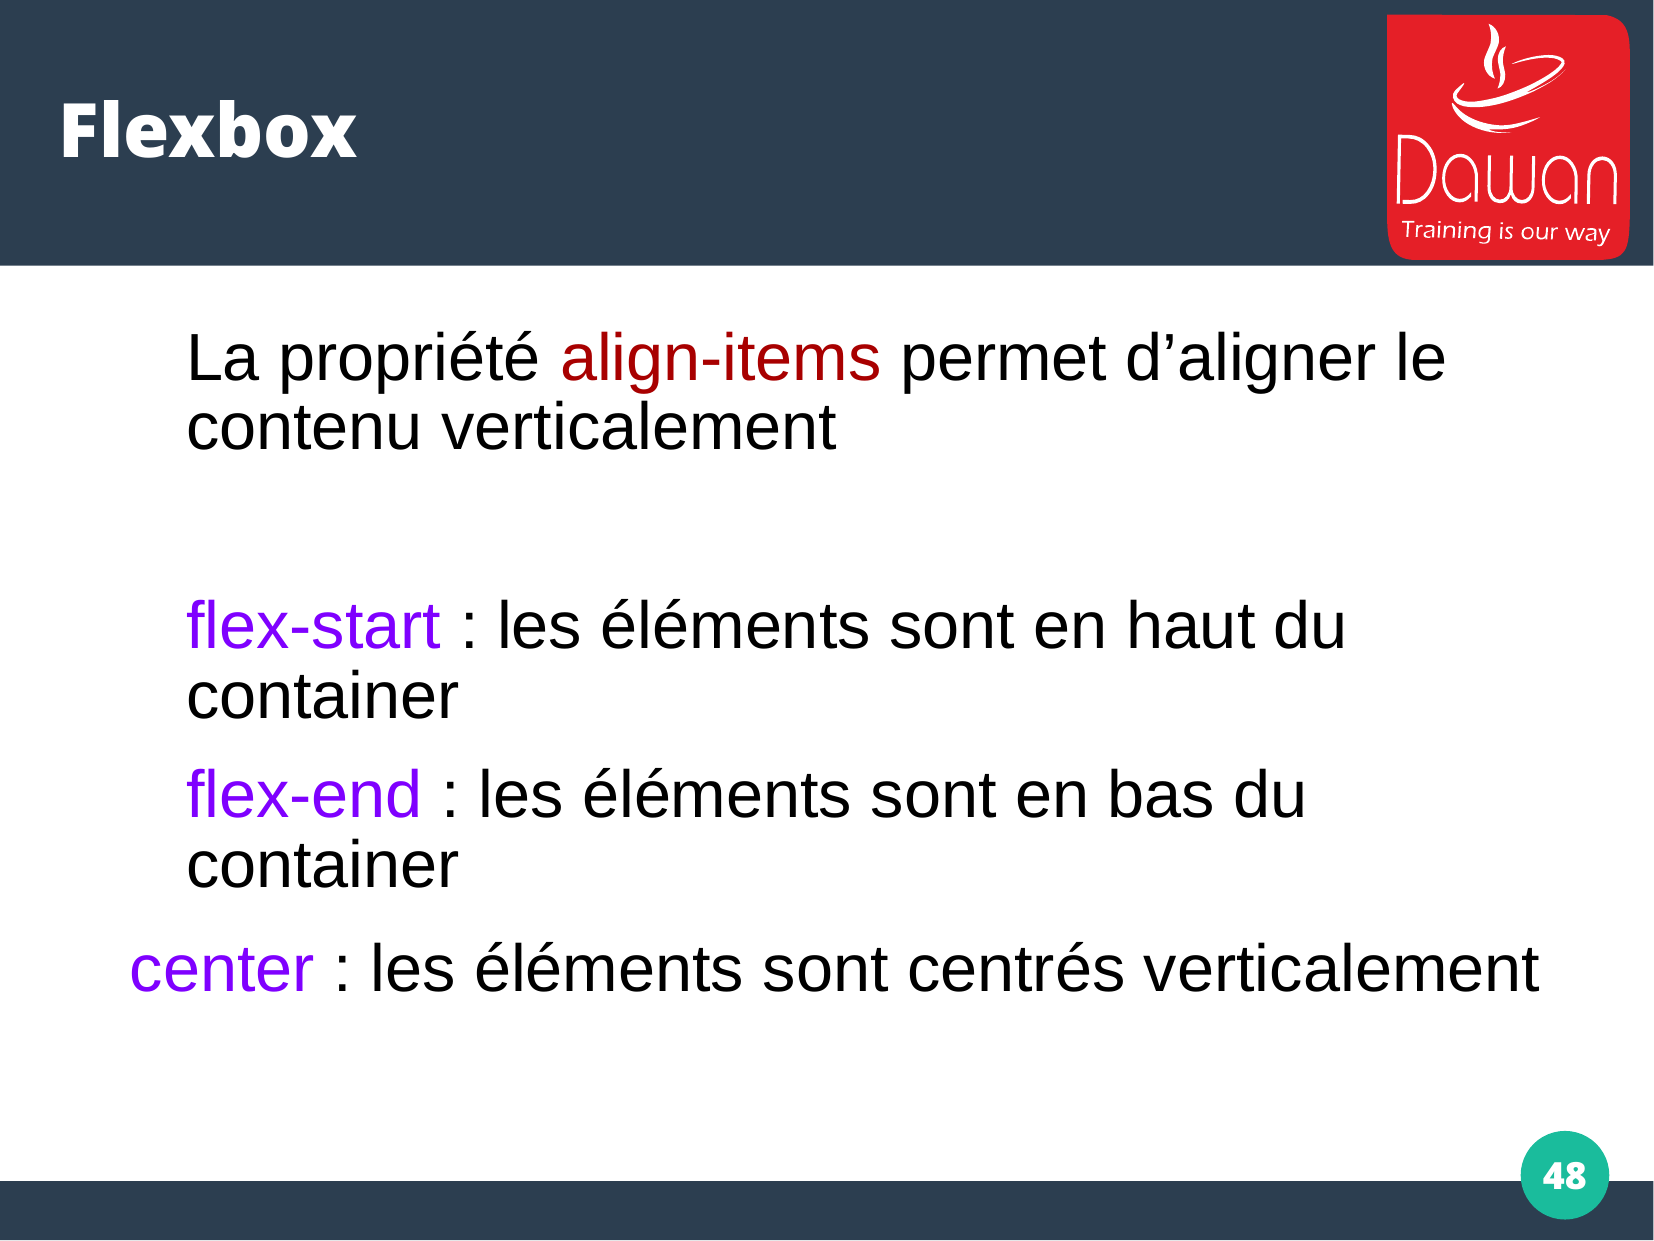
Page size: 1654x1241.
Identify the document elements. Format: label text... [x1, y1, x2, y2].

title Flexbox [59, 49, 1387, 207]
list La propriété align-items permet d’aligner le contenu verticalement flex-start : les éléments sont en haut du container flex-end : les éléments sont en bas du container center : les éléments sont centrés verticalement [59, 324, 1595, 1152]
picture [1387, 14, 1630, 260]
